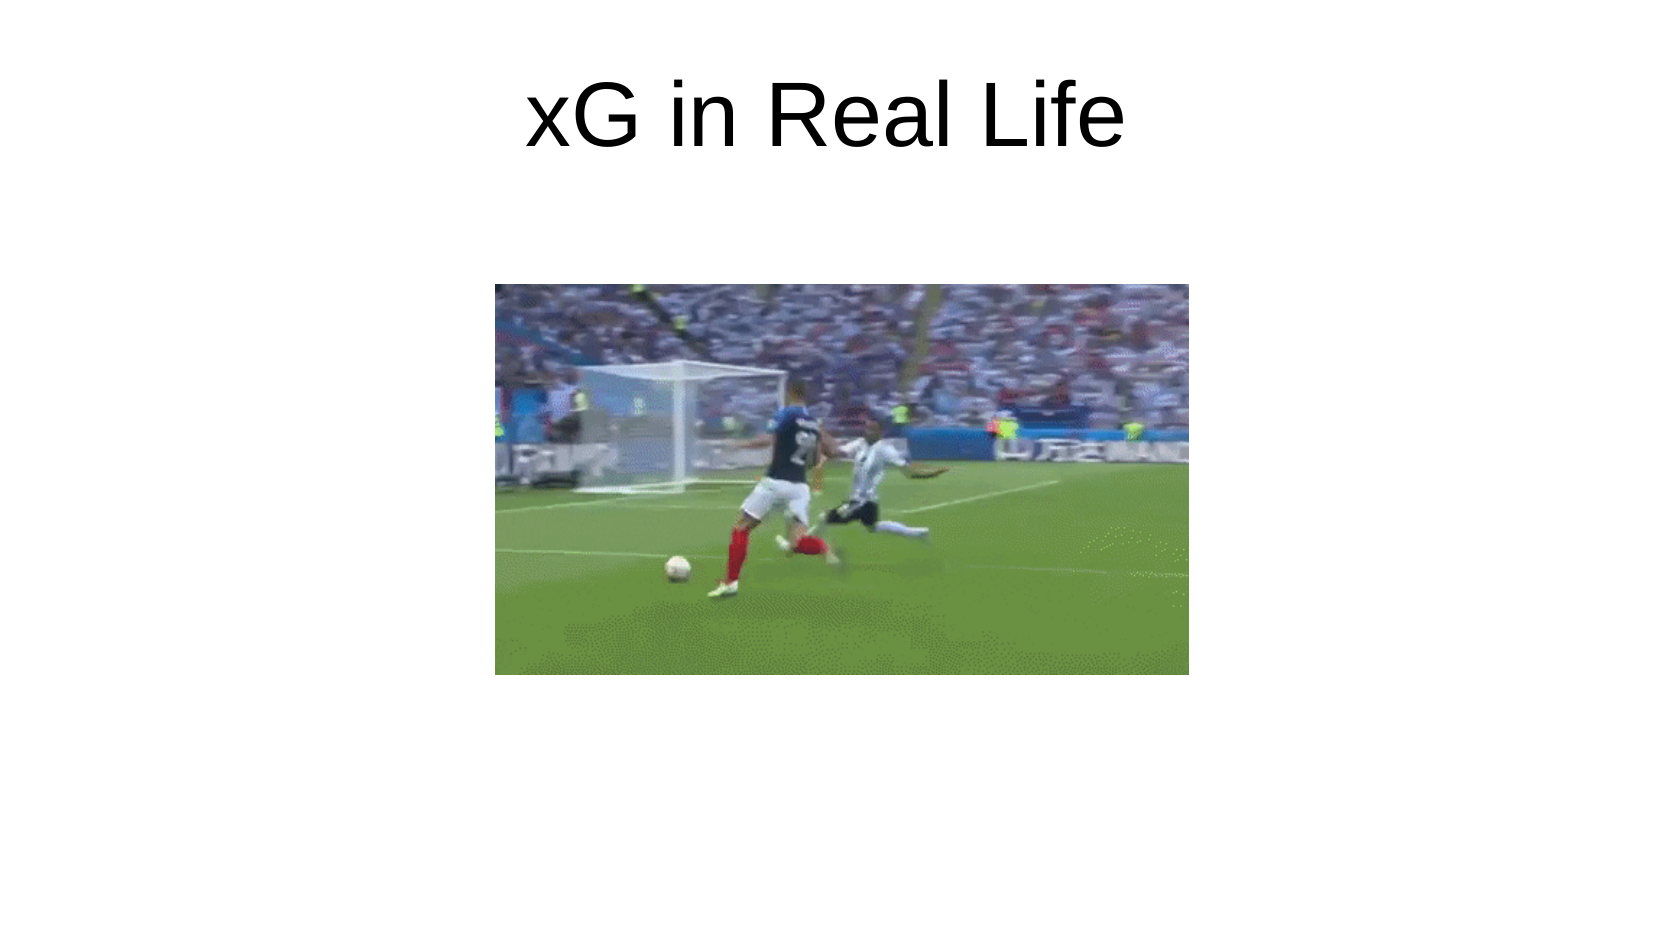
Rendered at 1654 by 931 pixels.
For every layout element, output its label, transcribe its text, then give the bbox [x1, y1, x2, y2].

title xG in Real Life [82, 37, 1571, 193]
picture [495, 284, 1189, 676]
